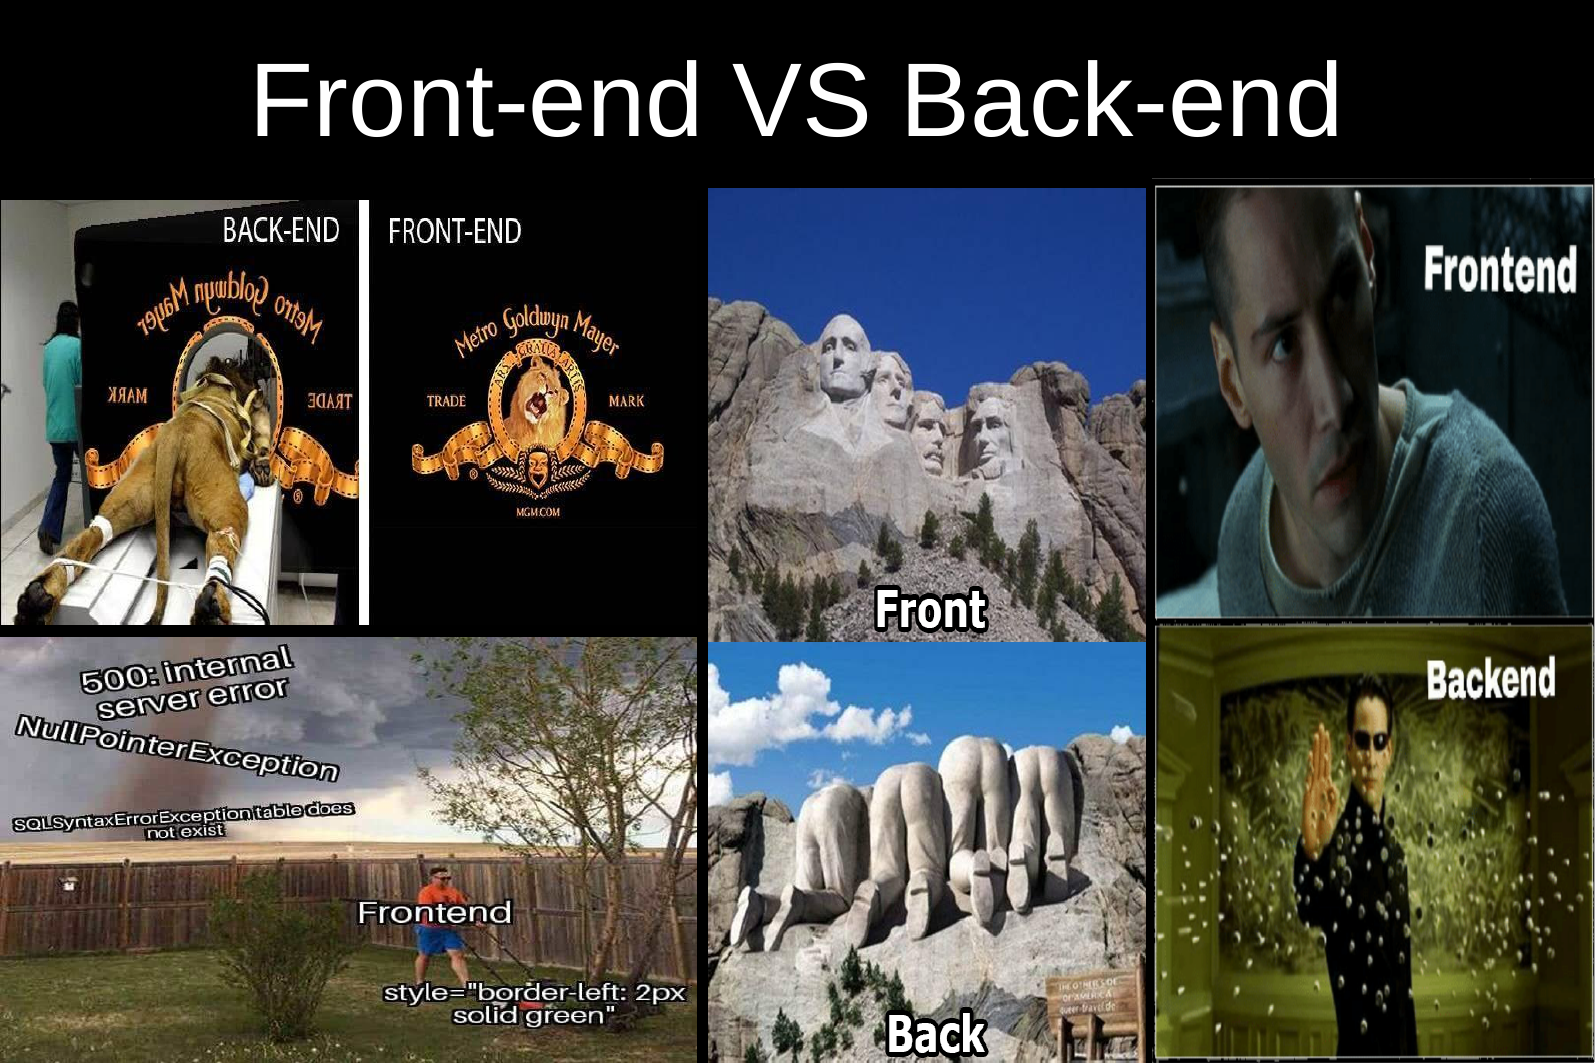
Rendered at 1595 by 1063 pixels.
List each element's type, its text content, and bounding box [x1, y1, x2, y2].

picture [708, 188, 1146, 1063]
picture [0, 637, 697, 1063]
title Front-end VS Back-end [0, 11, 1595, 189]
picture [1151, 177, 1595, 1063]
picture [0, 200, 697, 625]
